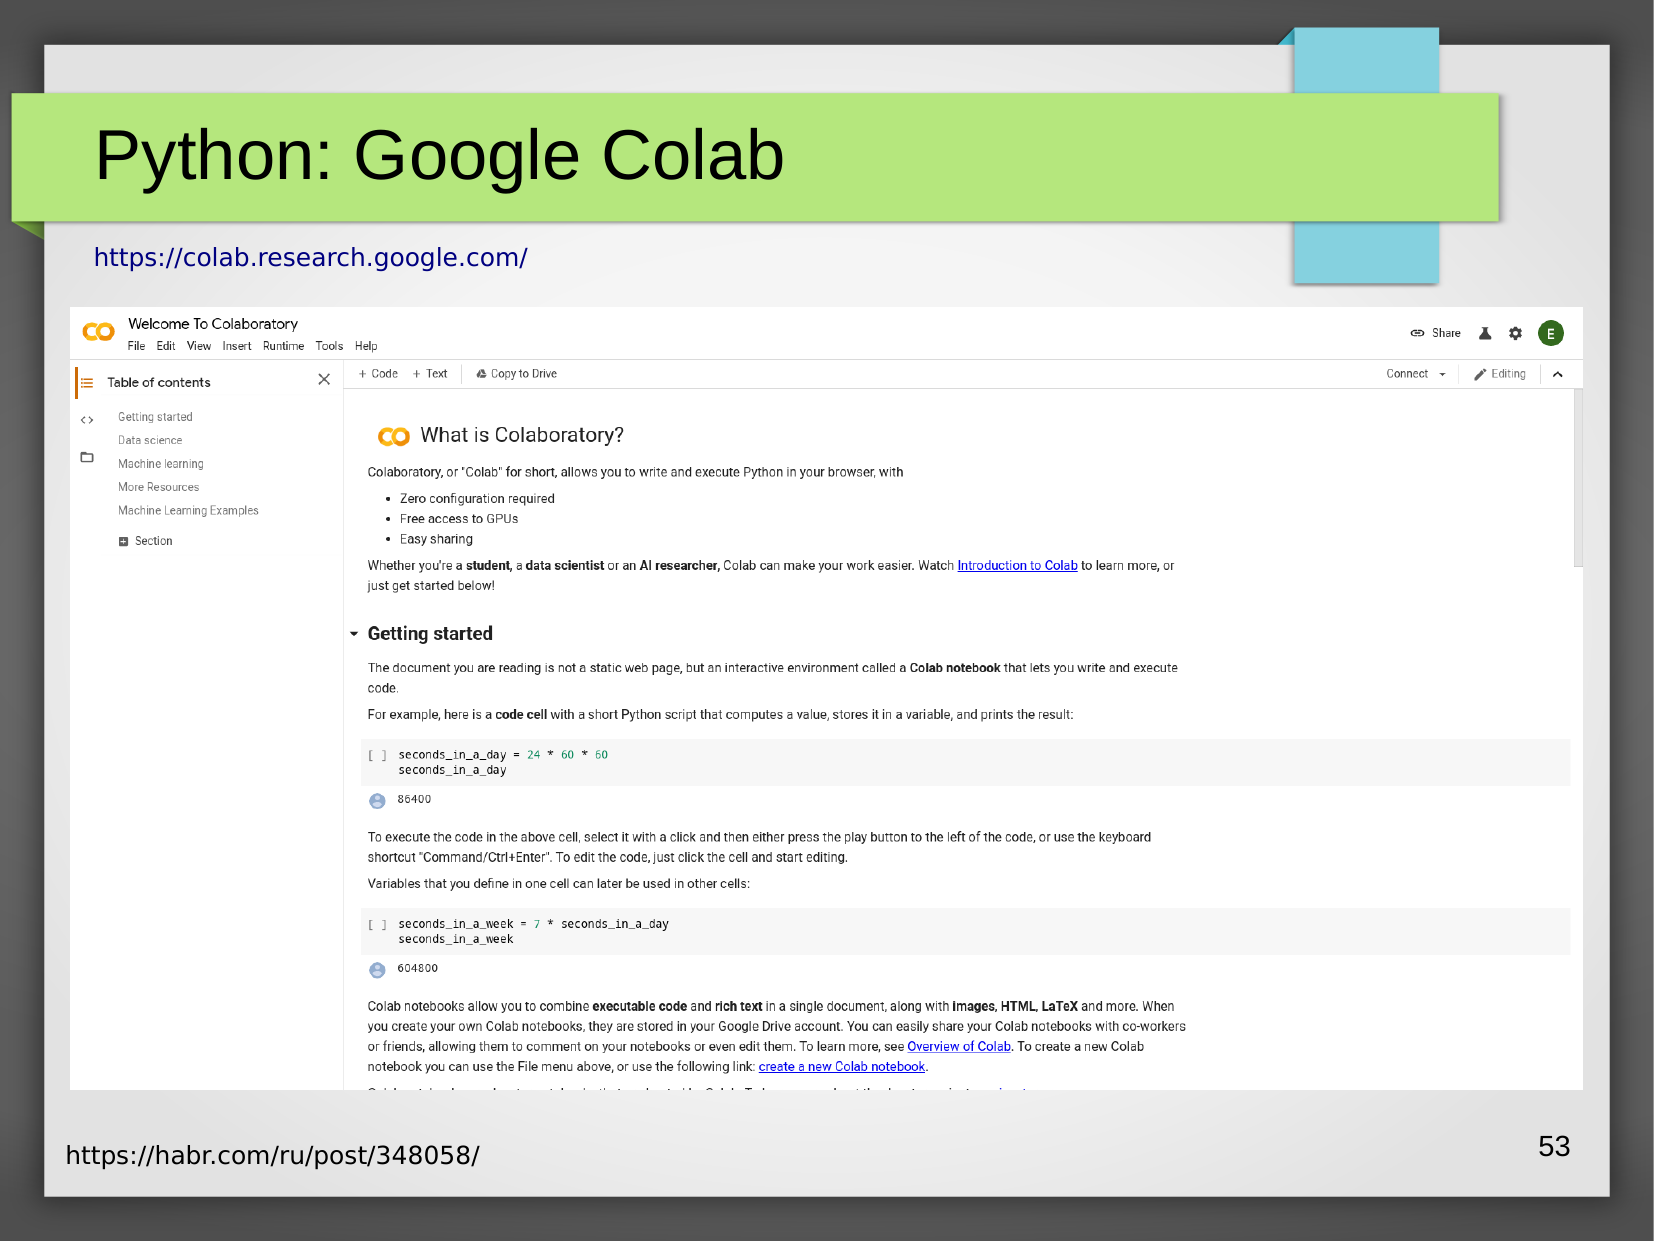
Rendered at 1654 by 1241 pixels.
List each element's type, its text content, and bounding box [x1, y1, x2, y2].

text_box https://habr.com/ru/post/348058/ [50, 1133, 957, 1182]
title Python: Google Colab [94, 108, 1300, 201]
text_box https://colab.research.google.com/ [70, 236, 934, 307]
picture [0, 0, 1654, 1241]
